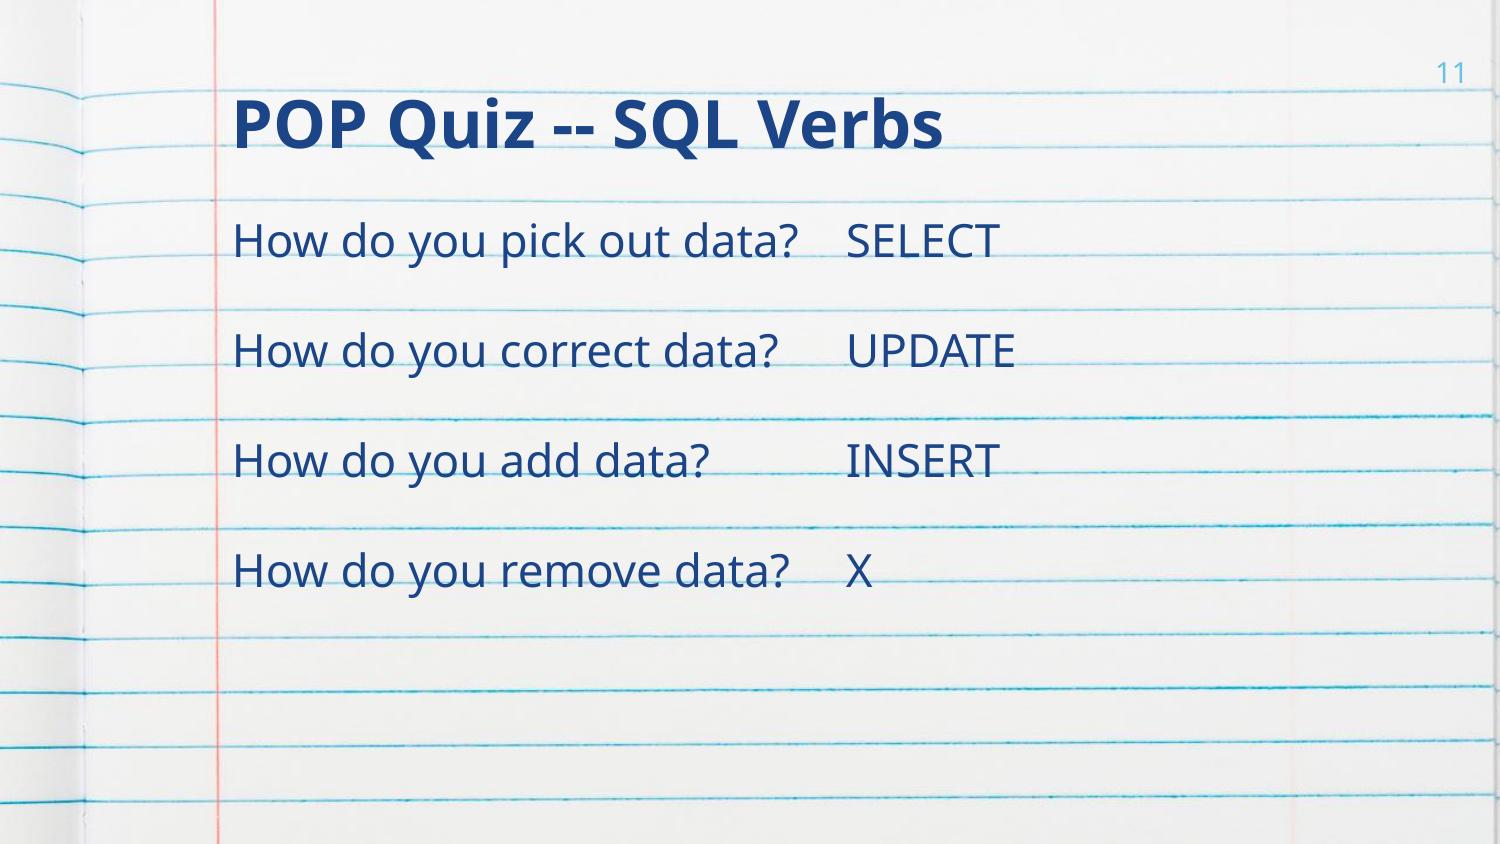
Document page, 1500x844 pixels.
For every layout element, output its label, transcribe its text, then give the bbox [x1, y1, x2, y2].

list SELECT UPDATE INSERT X [845, 211, 1426, 743]
list How do you pick out data? How do you correct data? How do you add data? How do you remove data? [231, 211, 811, 743]
title POP Quiz -- SQL Verbs [231, 21, 1425, 162]
picture [0, 0, 1500, 844]
slide_number 1 [1378, 41, 1469, 107]
